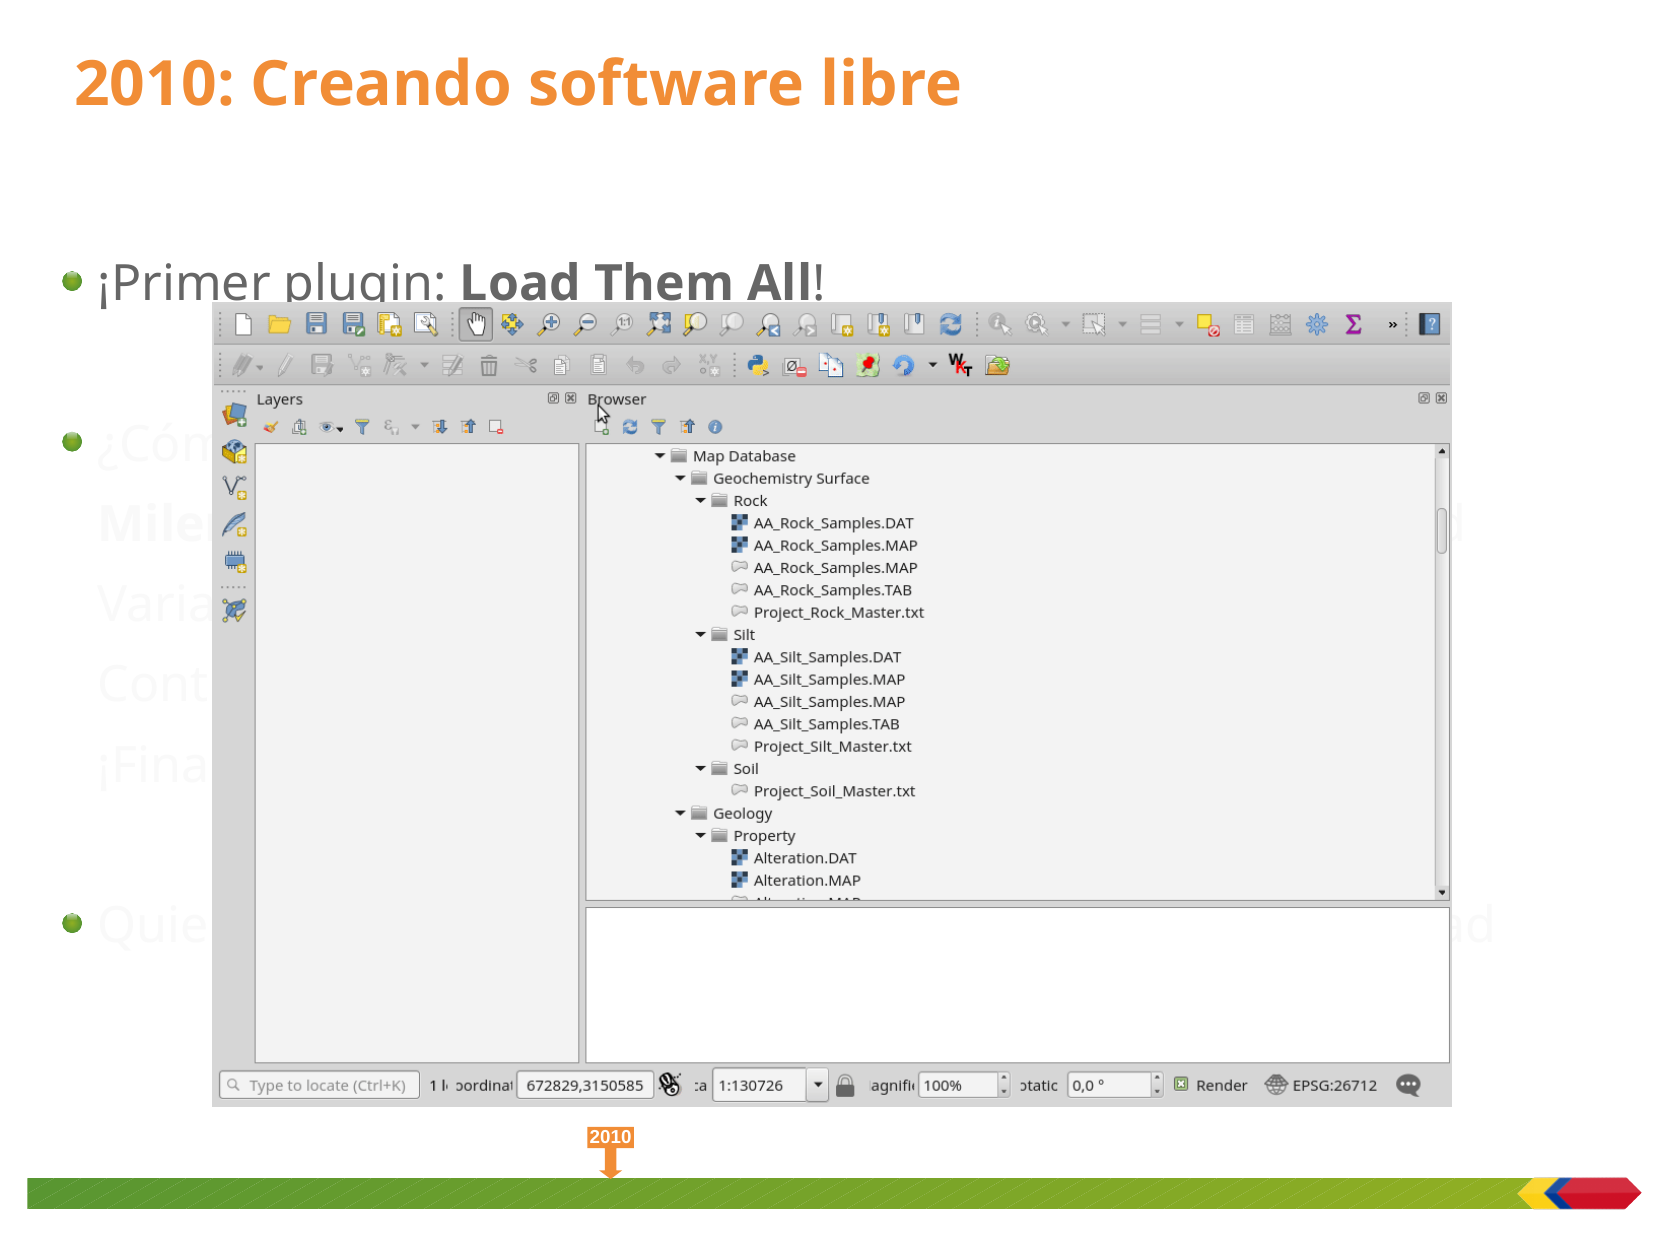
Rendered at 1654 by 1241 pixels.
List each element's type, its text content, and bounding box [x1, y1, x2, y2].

text_box ¡Primer plugin: Load Them All! ¿Cómo funciona el SL en la práctica? Milena Nowotarska, pruebas y sugerencias de usabilidad Varias solicitudes de funcionalidades de la comunidad Contribuciones de David Bakeman y Sören Gebbert ¡Financiamiento de un australiano para migrar a QGIS v3! Quien lo necesita lo paga, se beneficia toda una comunidad [46, 159, 1605, 1118]
picture [212, 302, 1452, 1107]
picture [1517, 1131, 1642, 1241]
title 2010: Creando software libre [74, 45, 1599, 118]
text_box [27, 1178, 1532, 1209]
text_box 2010 [587, 1126, 634, 1180]
